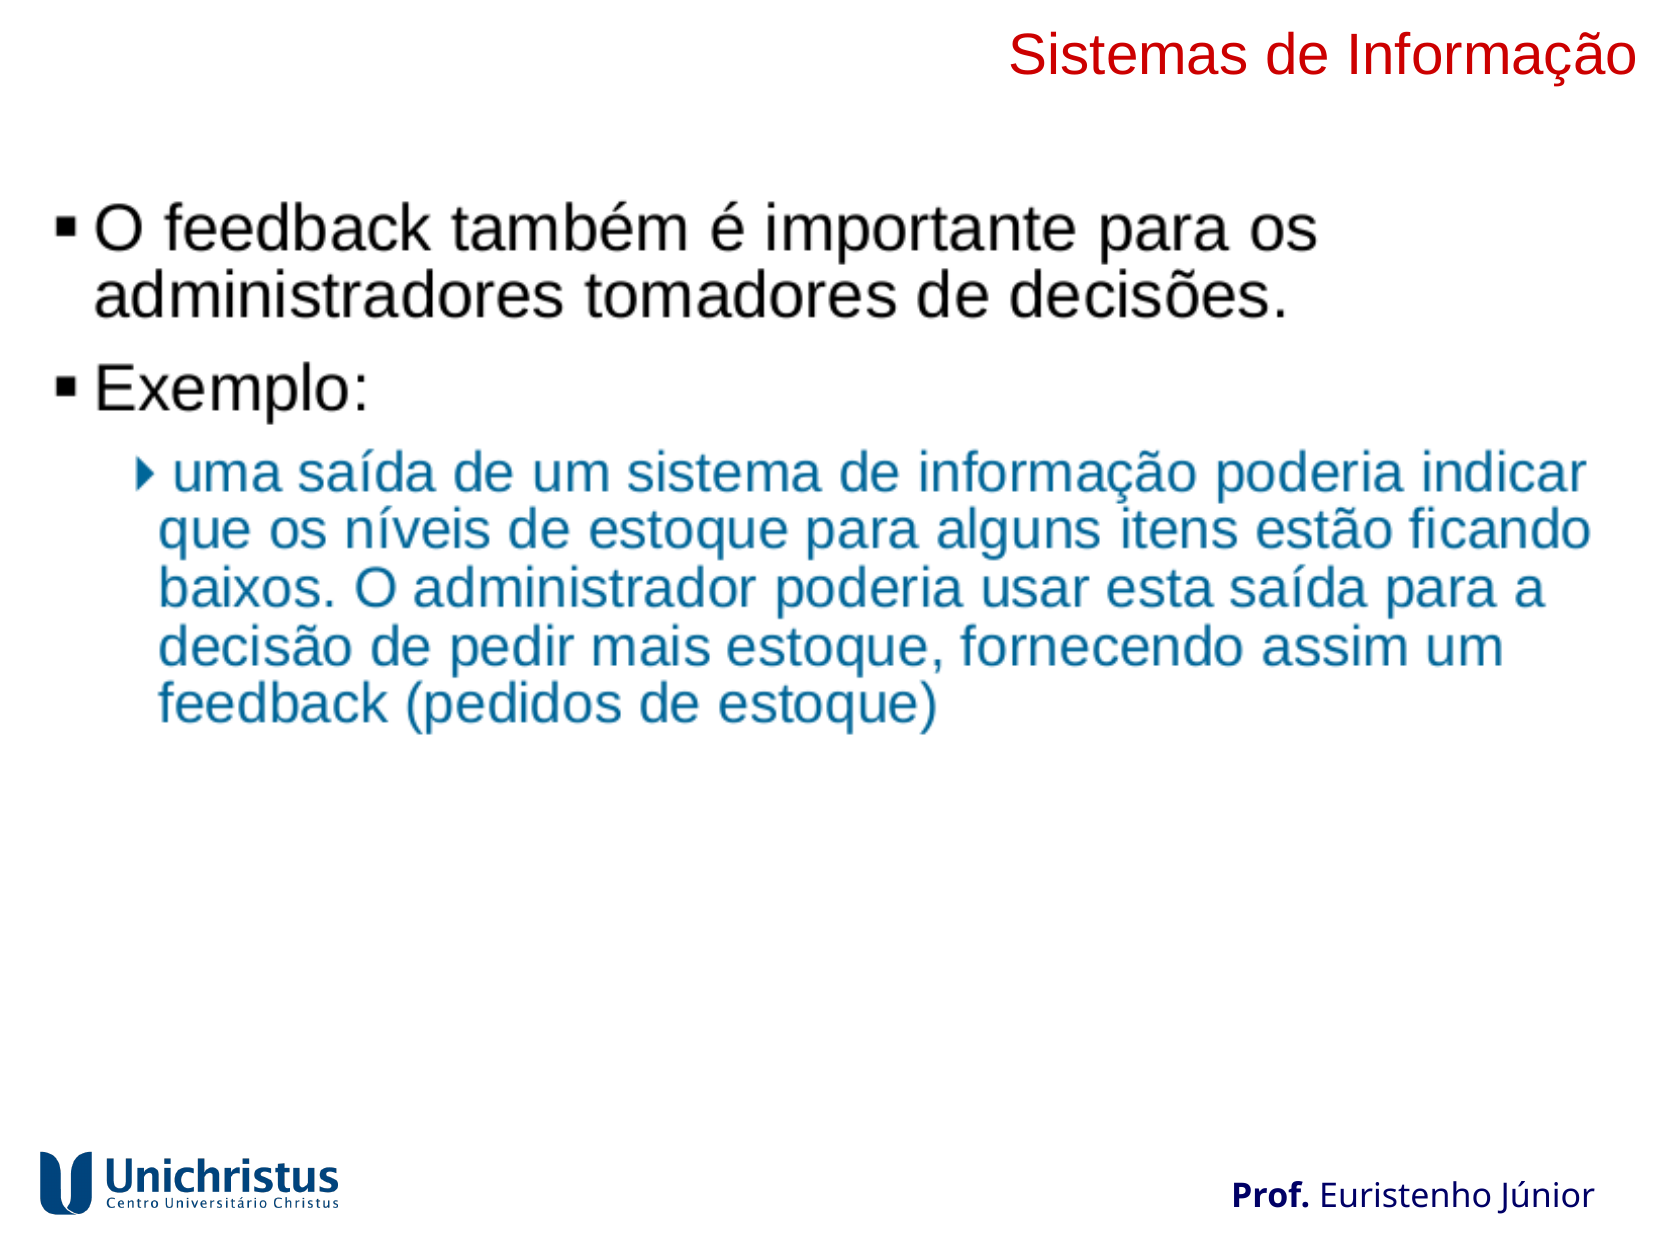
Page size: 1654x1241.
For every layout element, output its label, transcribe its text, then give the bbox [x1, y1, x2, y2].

picture [35, 188, 1599, 745]
text_box Prof. Euristenho Júnior [1216, 1163, 1654, 1224]
text_box Sistemas de Informação [994, 14, 1654, 95]
picture [35, 1148, 343, 1217]
